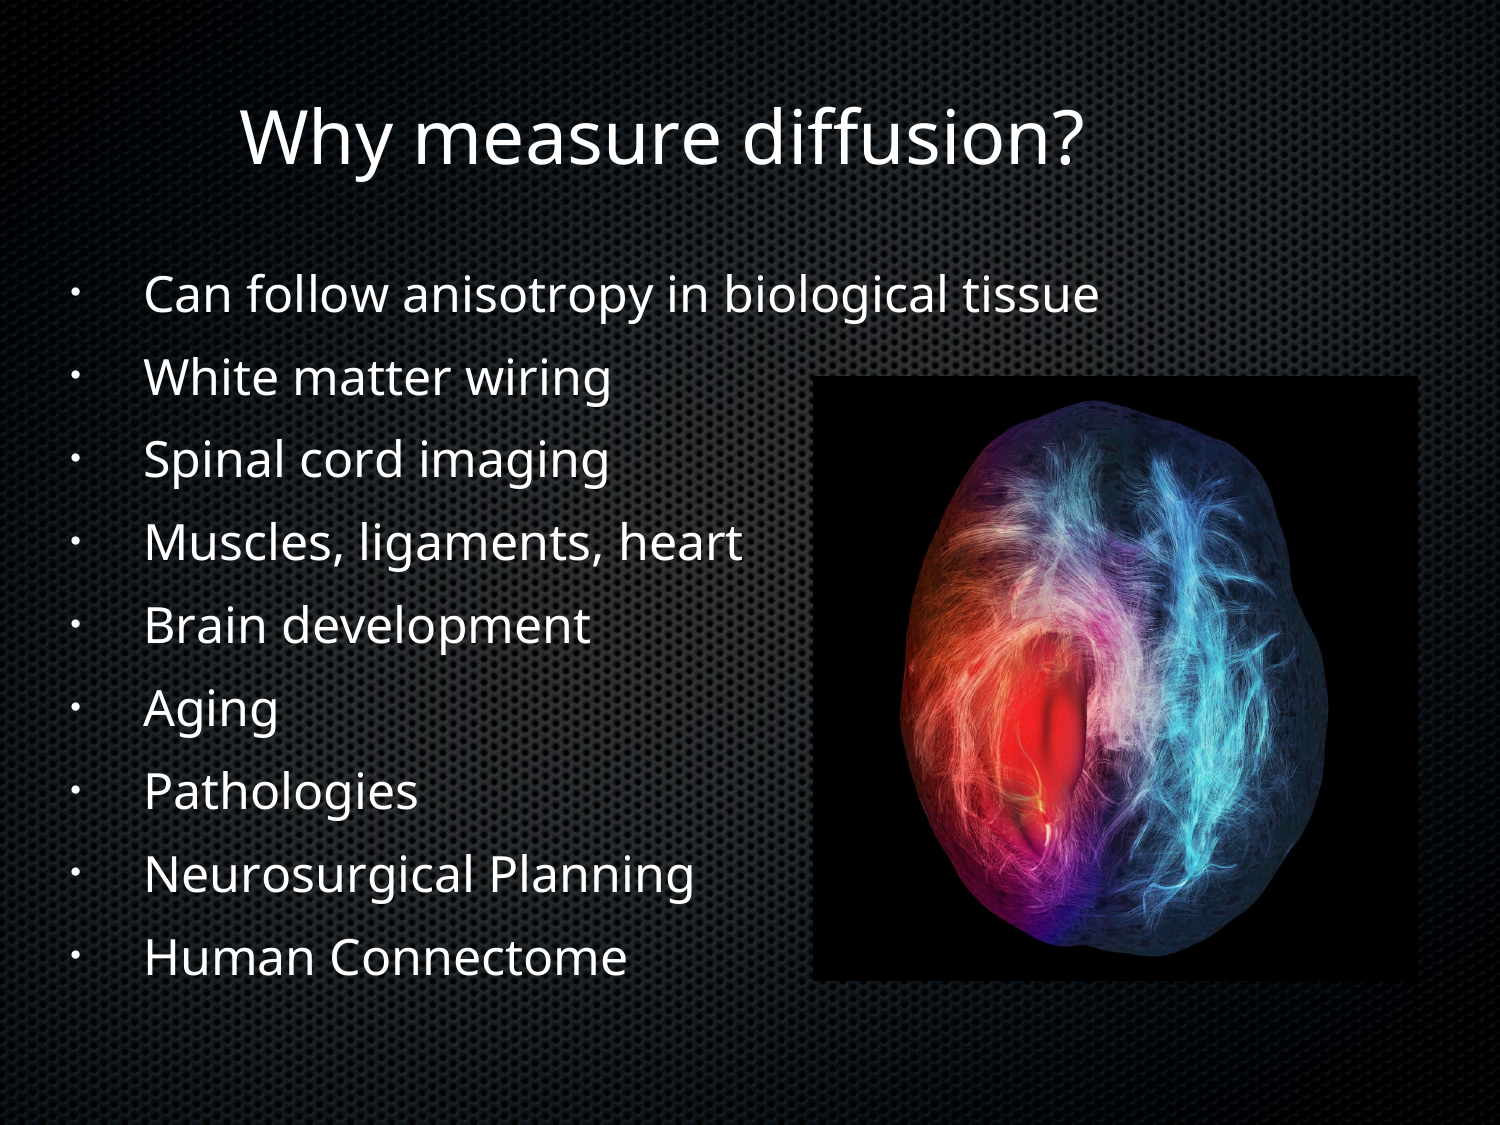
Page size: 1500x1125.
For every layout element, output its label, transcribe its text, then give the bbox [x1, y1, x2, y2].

picture [813, 376, 1418, 981]
text_box Why measure diffusion? [224, 82, 1159, 188]
picture [0, 0, 1500, 1125]
text_box Can follow anisotropy in biological tissue White matter wiring Spinal cord imaging Muscles, ligaments, heart Brain development Aging Pathologies Neurosurgical Planning Human Connectome [63, 255, 1500, 1052]
